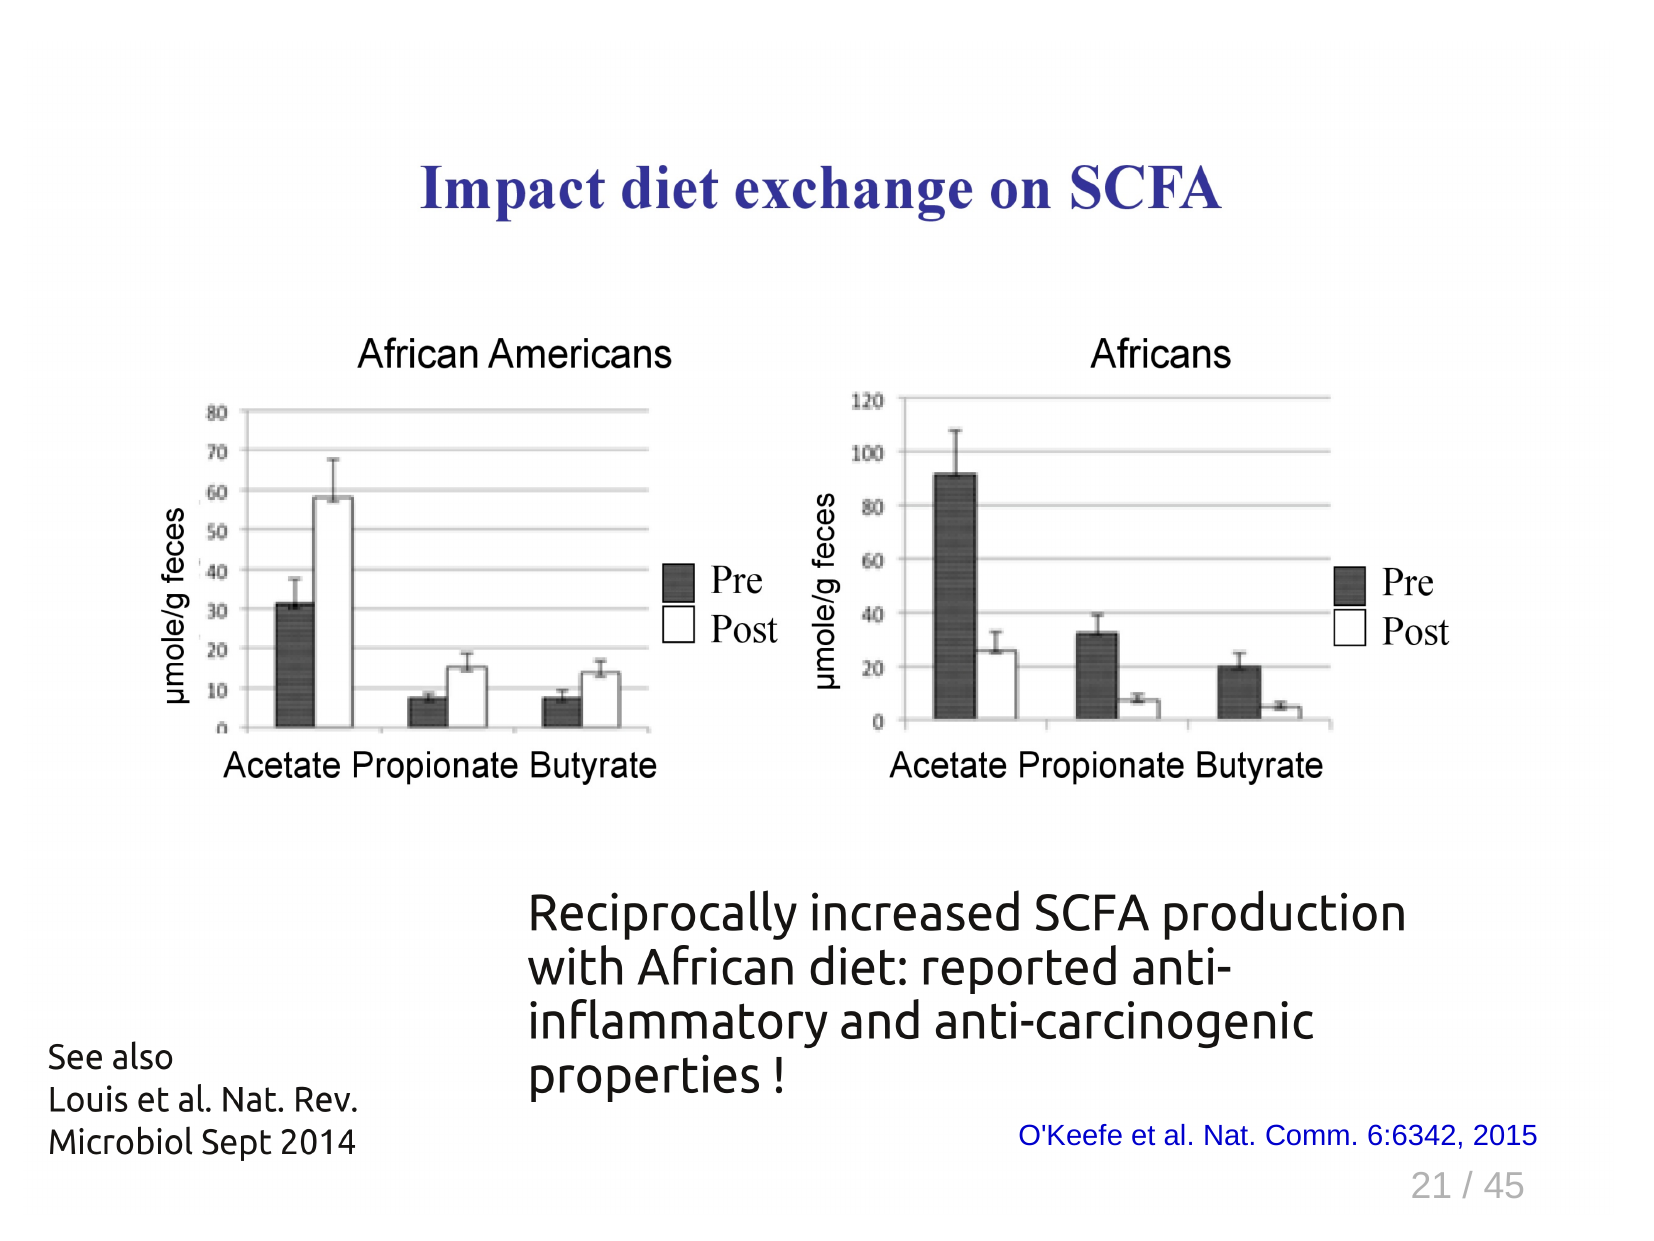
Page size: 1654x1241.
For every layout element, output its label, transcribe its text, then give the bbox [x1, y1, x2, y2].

picture [23, 41, 1614, 1215]
text_box O'Keefe et al. Nat. Comm. 6:6342, 2015 [1004, 1109, 1590, 1199]
text_box <number> / 45 [1395, 1156, 1654, 1220]
